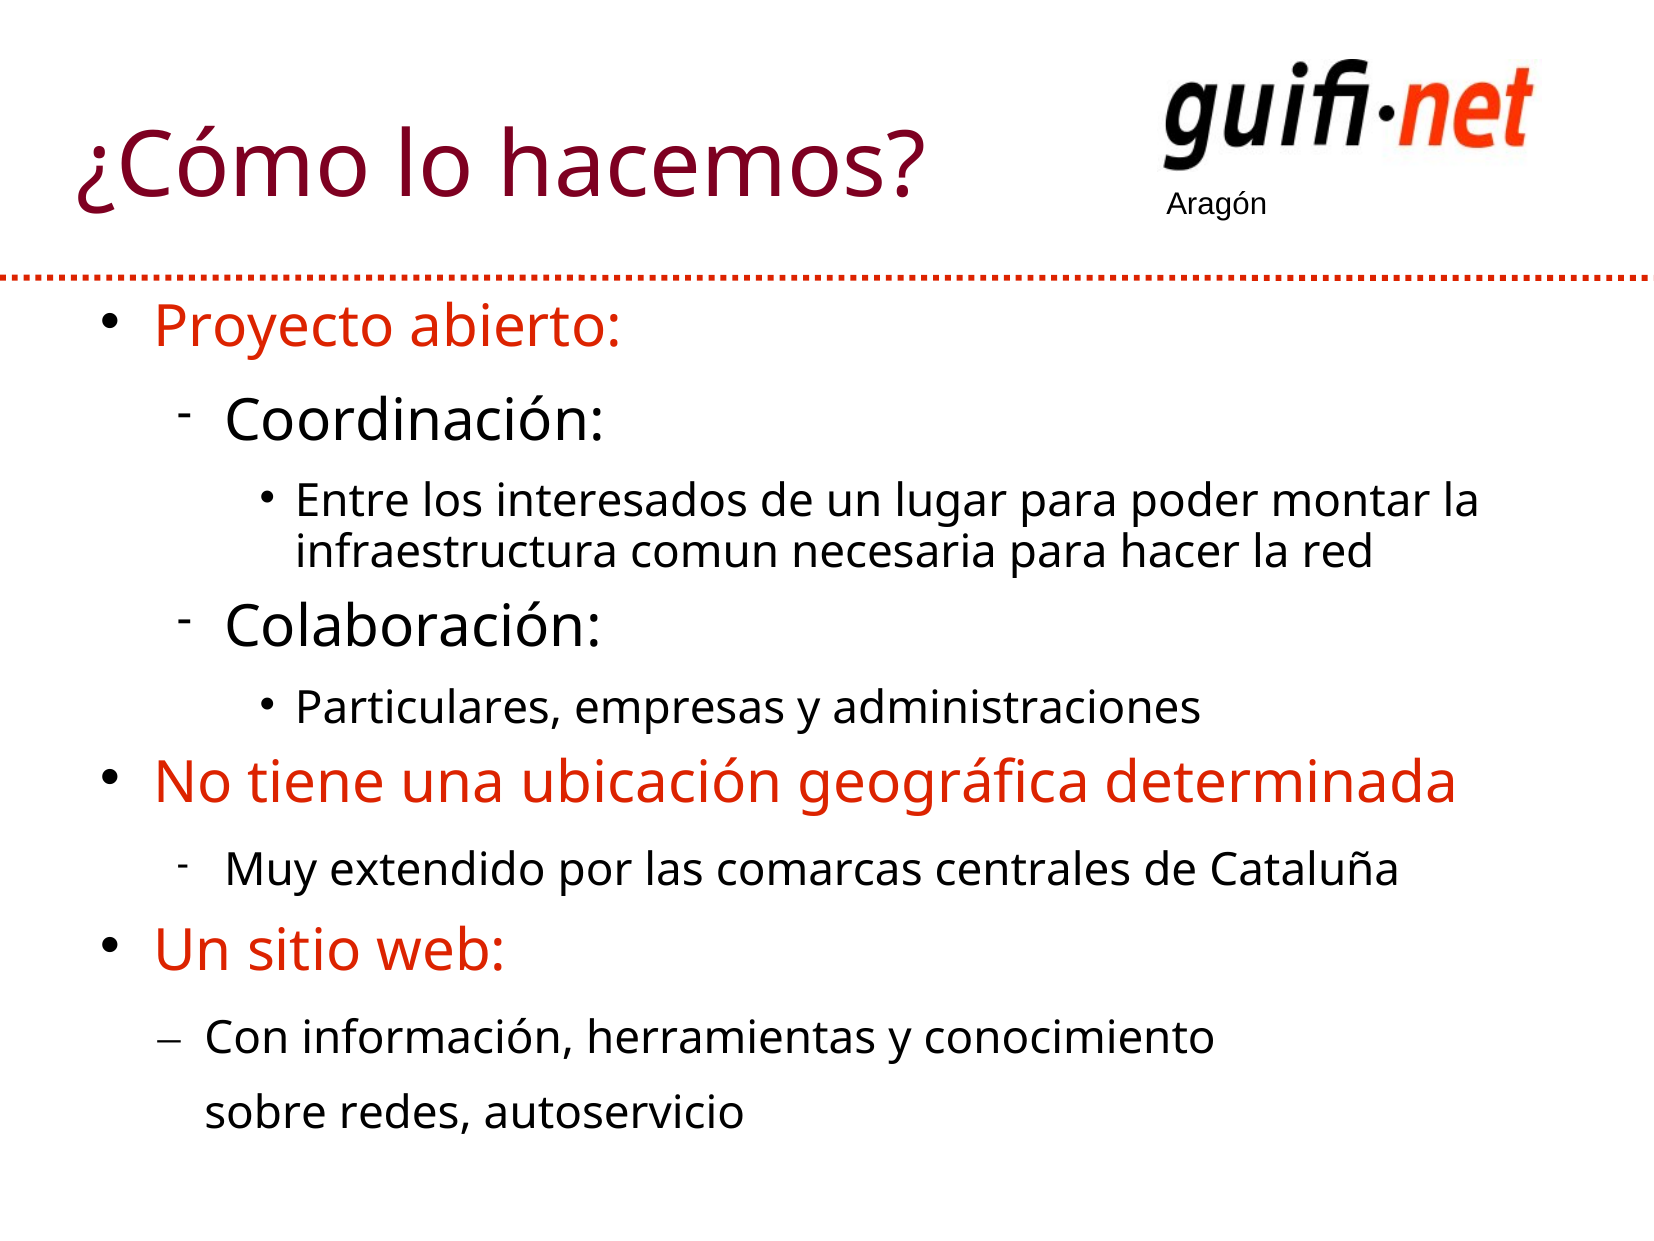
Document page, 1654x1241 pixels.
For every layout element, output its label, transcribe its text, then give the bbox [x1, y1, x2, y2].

title ¿Cómo lo hacemos? [76, 59, 1093, 267]
list Proyecto abierto: Coordinación: Entre los interesados de un lugar para poder montar la infraestructura comun necesaria para hacer la red Colaboración: Particulares, empresas y administraciones No tiene una ubicación geográfica determinada Muy extendido por las comarcas centrales de Cataluña Un sitio web: Con información, herramientas y conocimiento sobre redes, autoservicio [82, 290, 1571, 1241]
picture [1157, 59, 1542, 172]
